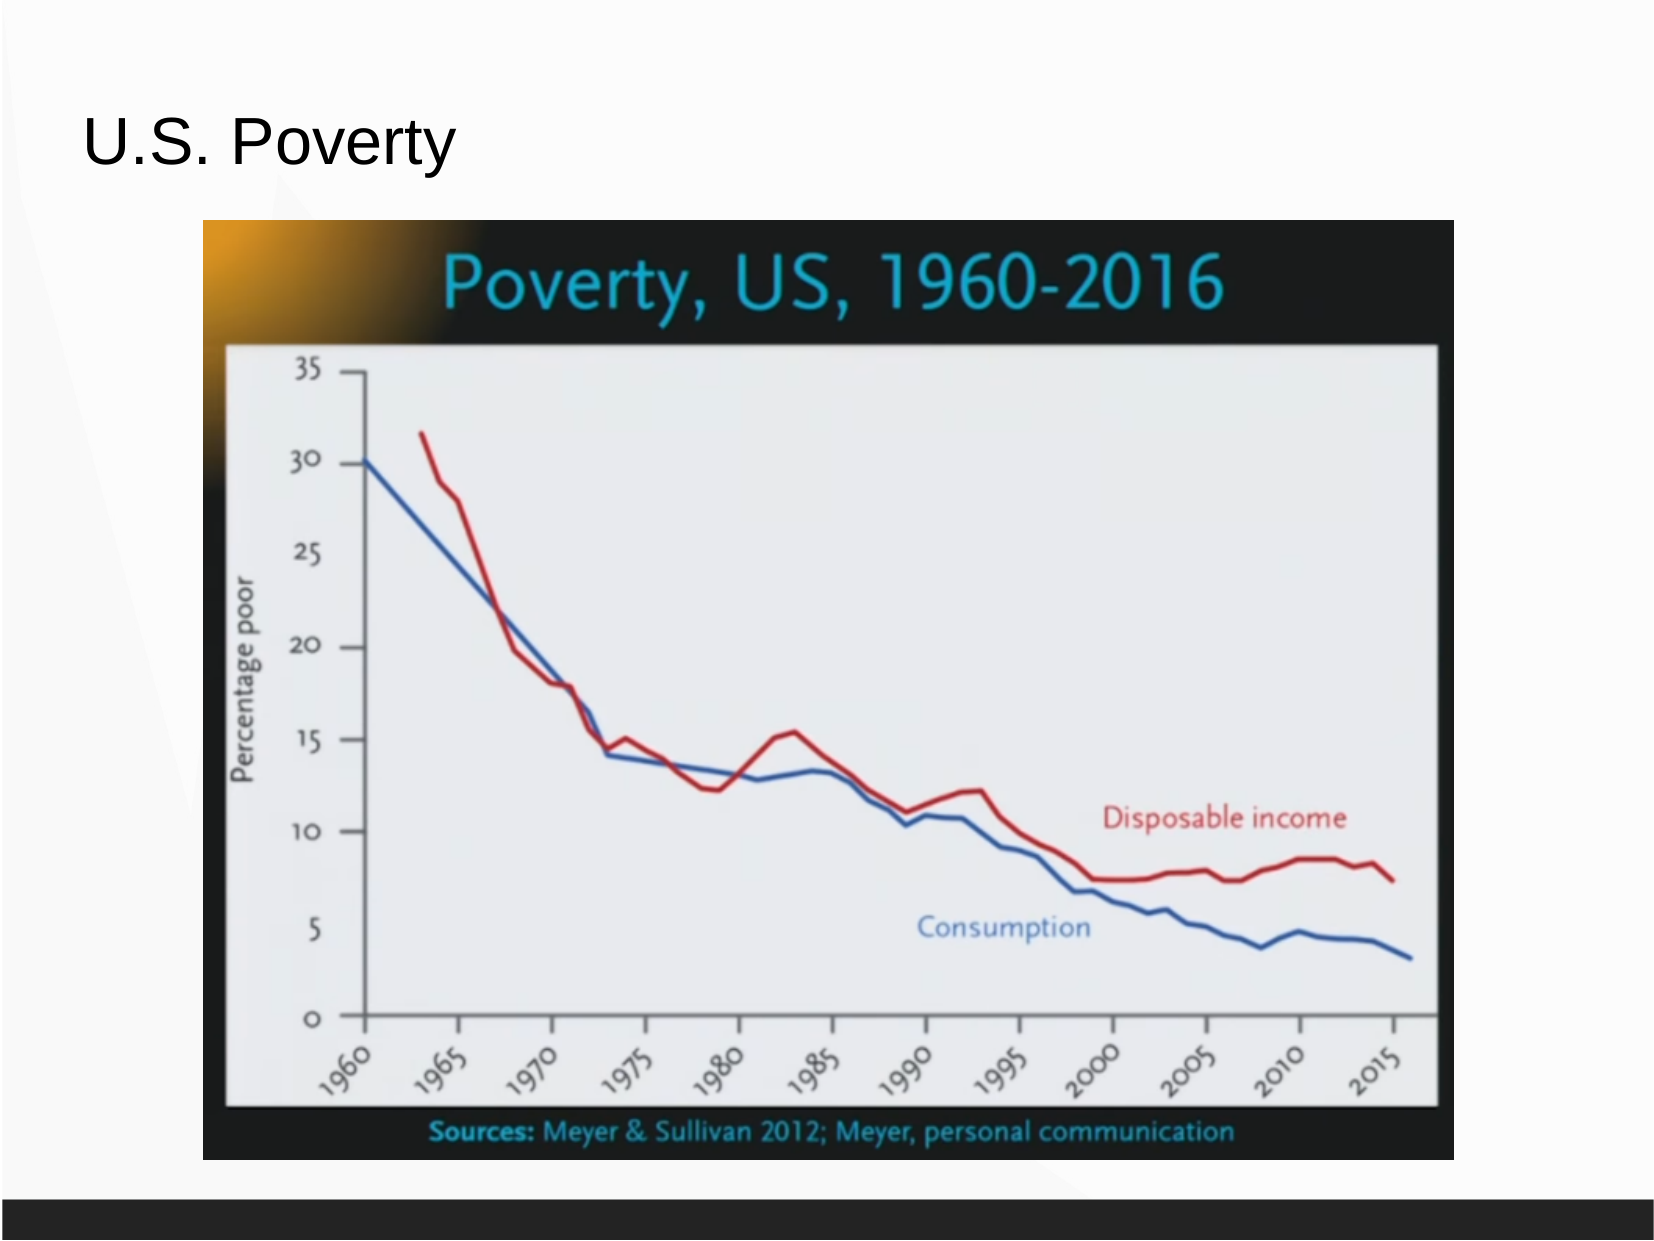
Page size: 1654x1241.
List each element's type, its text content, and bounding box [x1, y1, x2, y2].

title U.S. Poverty [82, 45, 1571, 238]
picture [2, 0, 1654, 1241]
